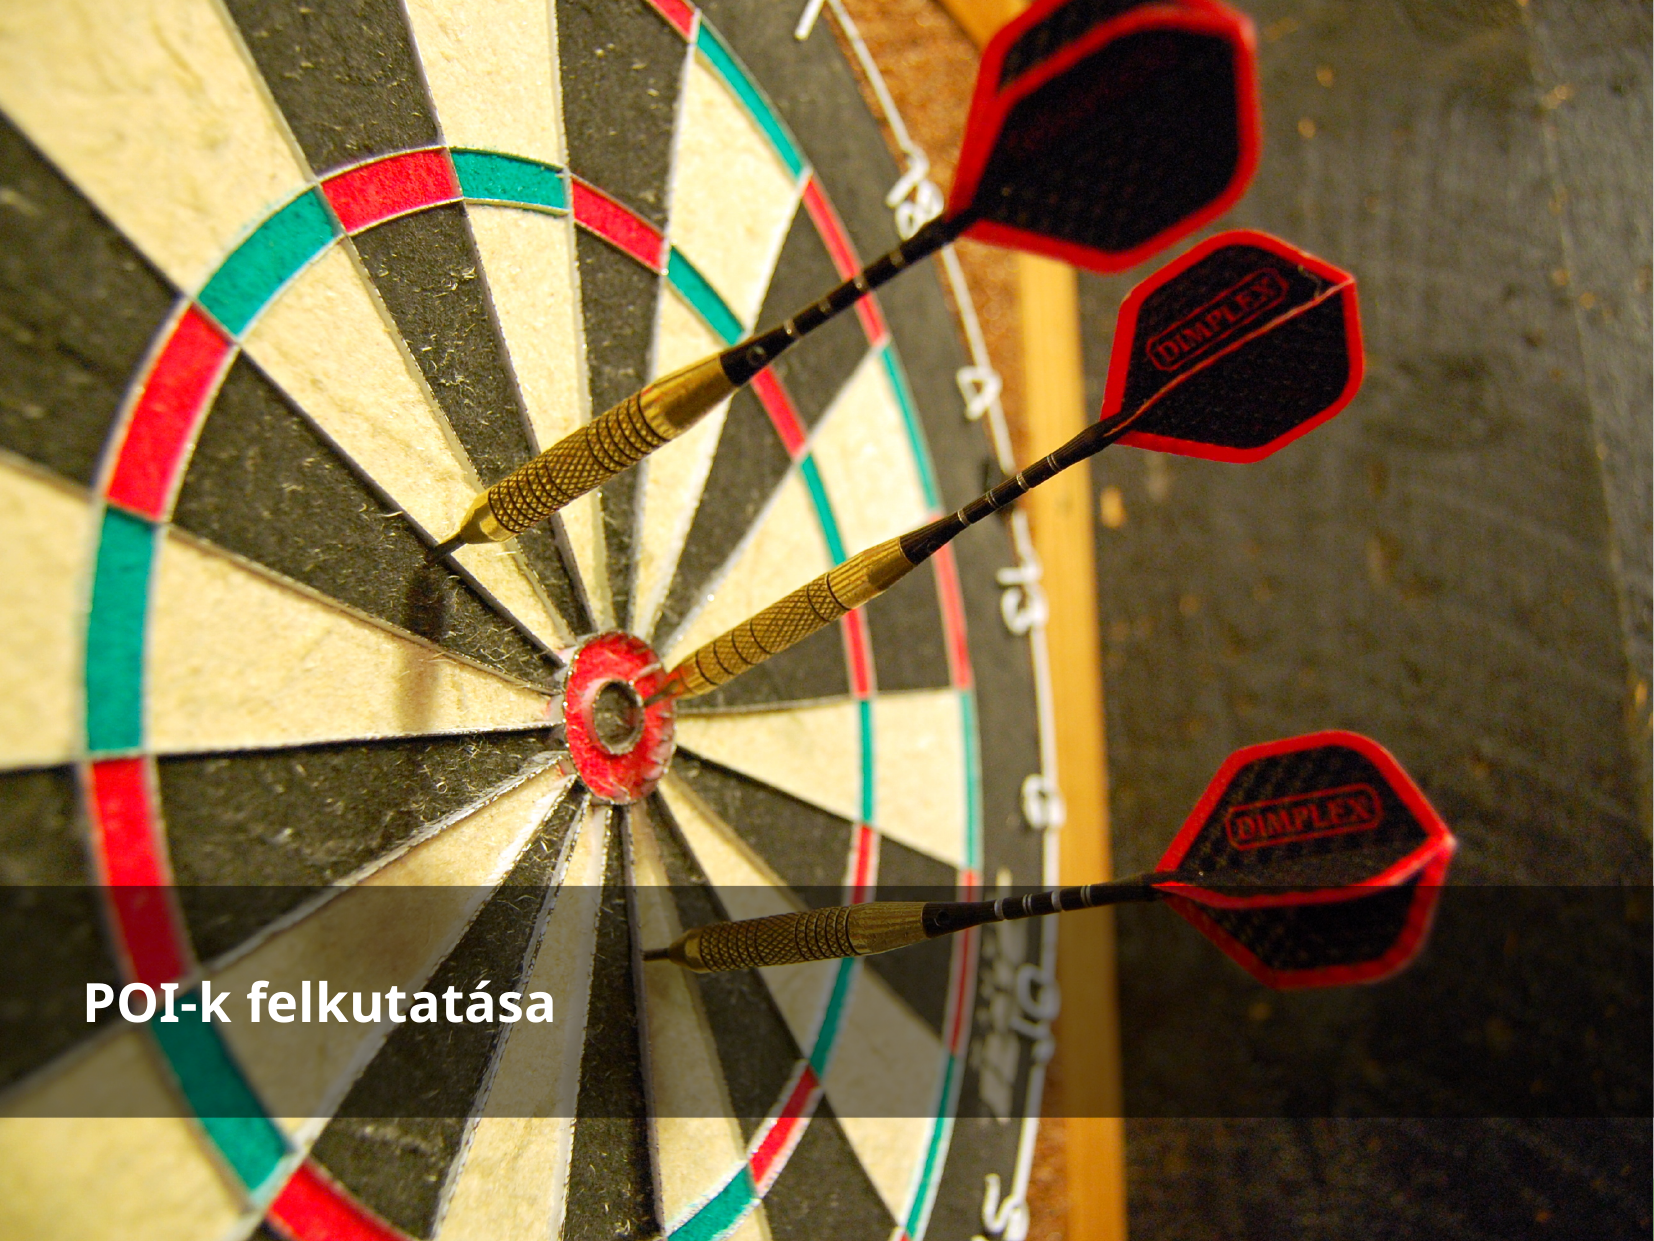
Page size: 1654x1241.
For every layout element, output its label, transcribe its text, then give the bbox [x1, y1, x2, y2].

title POI-k felkutatása [0, 885, 1654, 1118]
picture [0, 0, 1654, 885]
picture [0, 1118, 1654, 1241]
